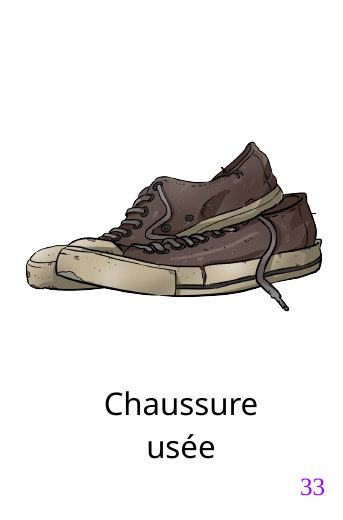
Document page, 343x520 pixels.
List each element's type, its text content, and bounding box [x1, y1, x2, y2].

text_box Chaussure usée [51, 388, 311, 463]
picture [16, 67, 337, 388]
